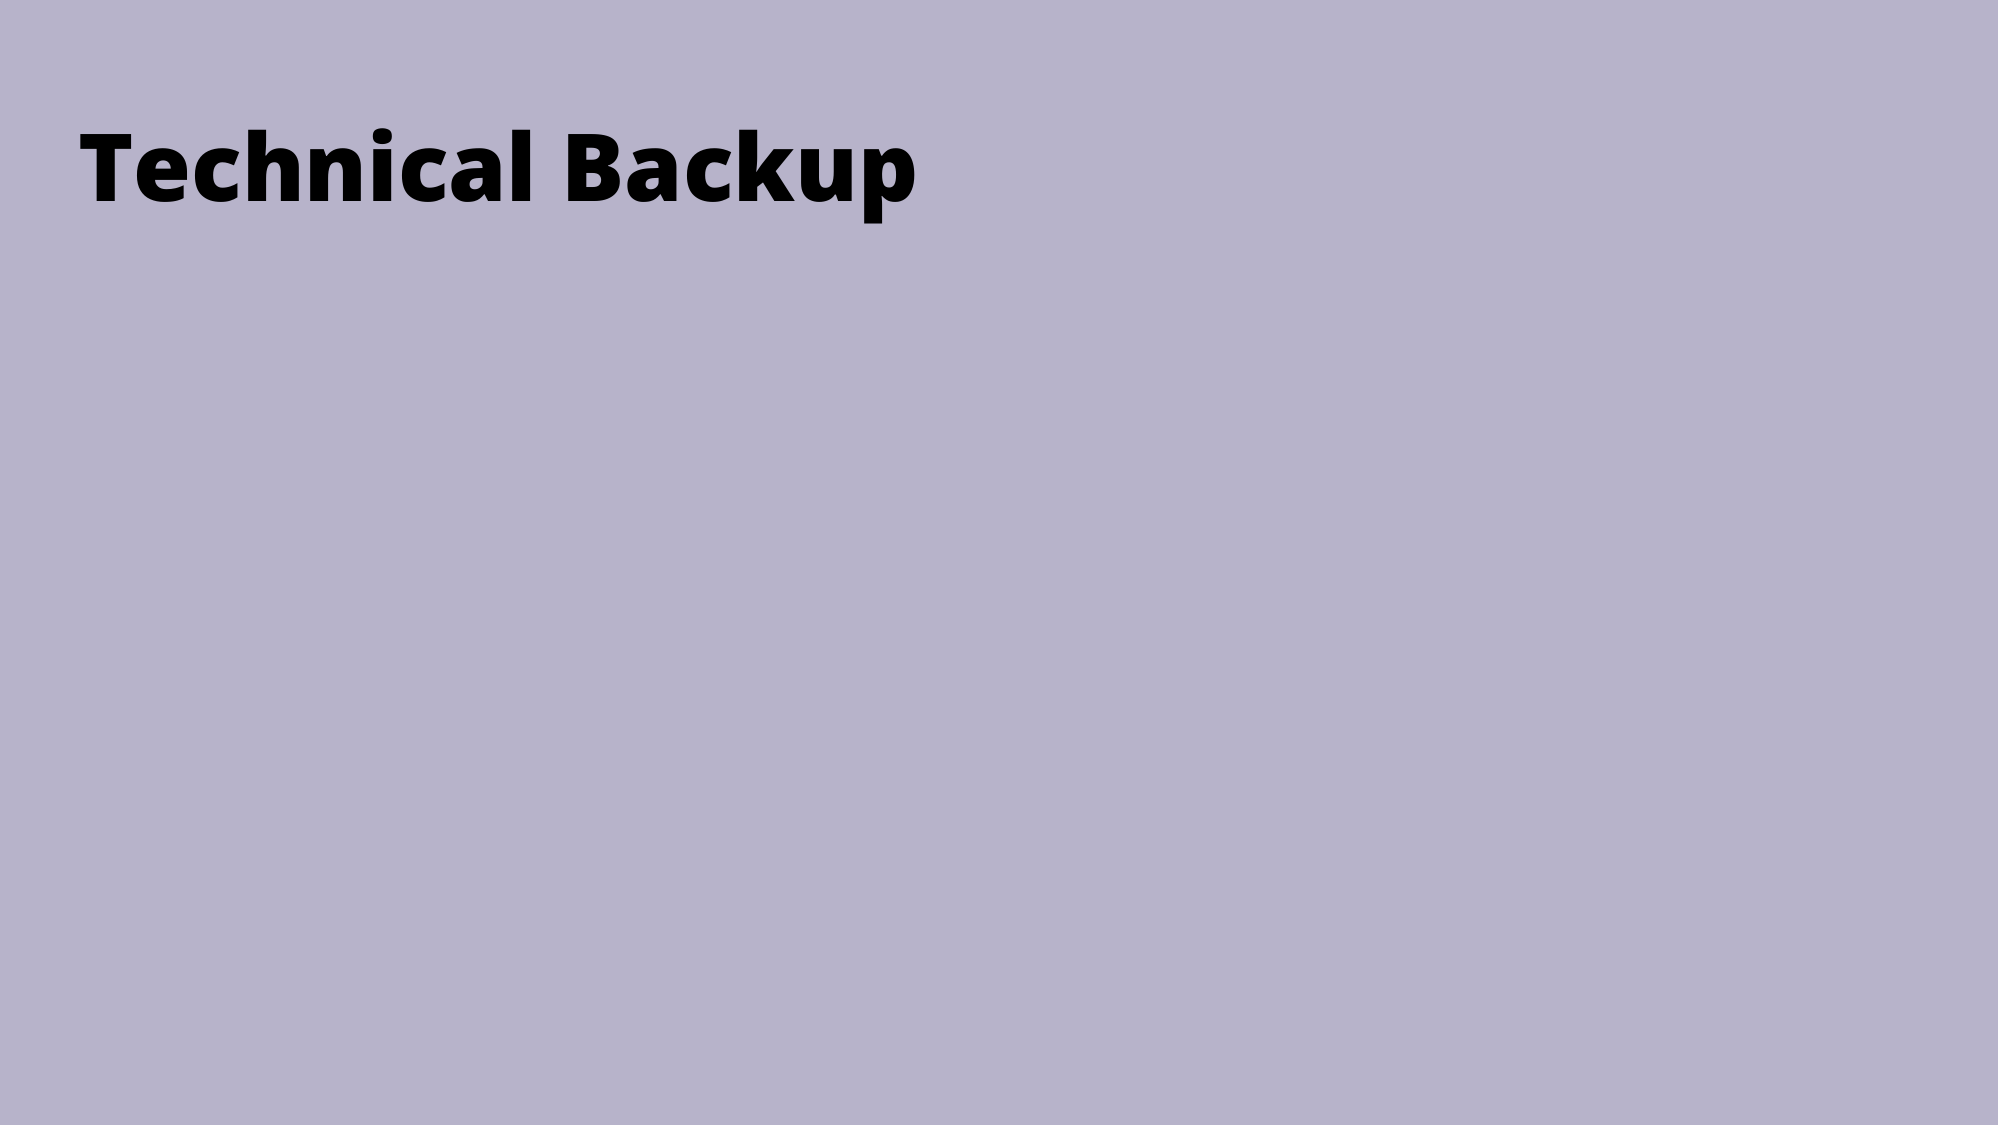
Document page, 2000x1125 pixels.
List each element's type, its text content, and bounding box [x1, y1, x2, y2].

text_box Technical Backup [78, 101, 809, 195]
picture [0, 0, 1998, 1125]
